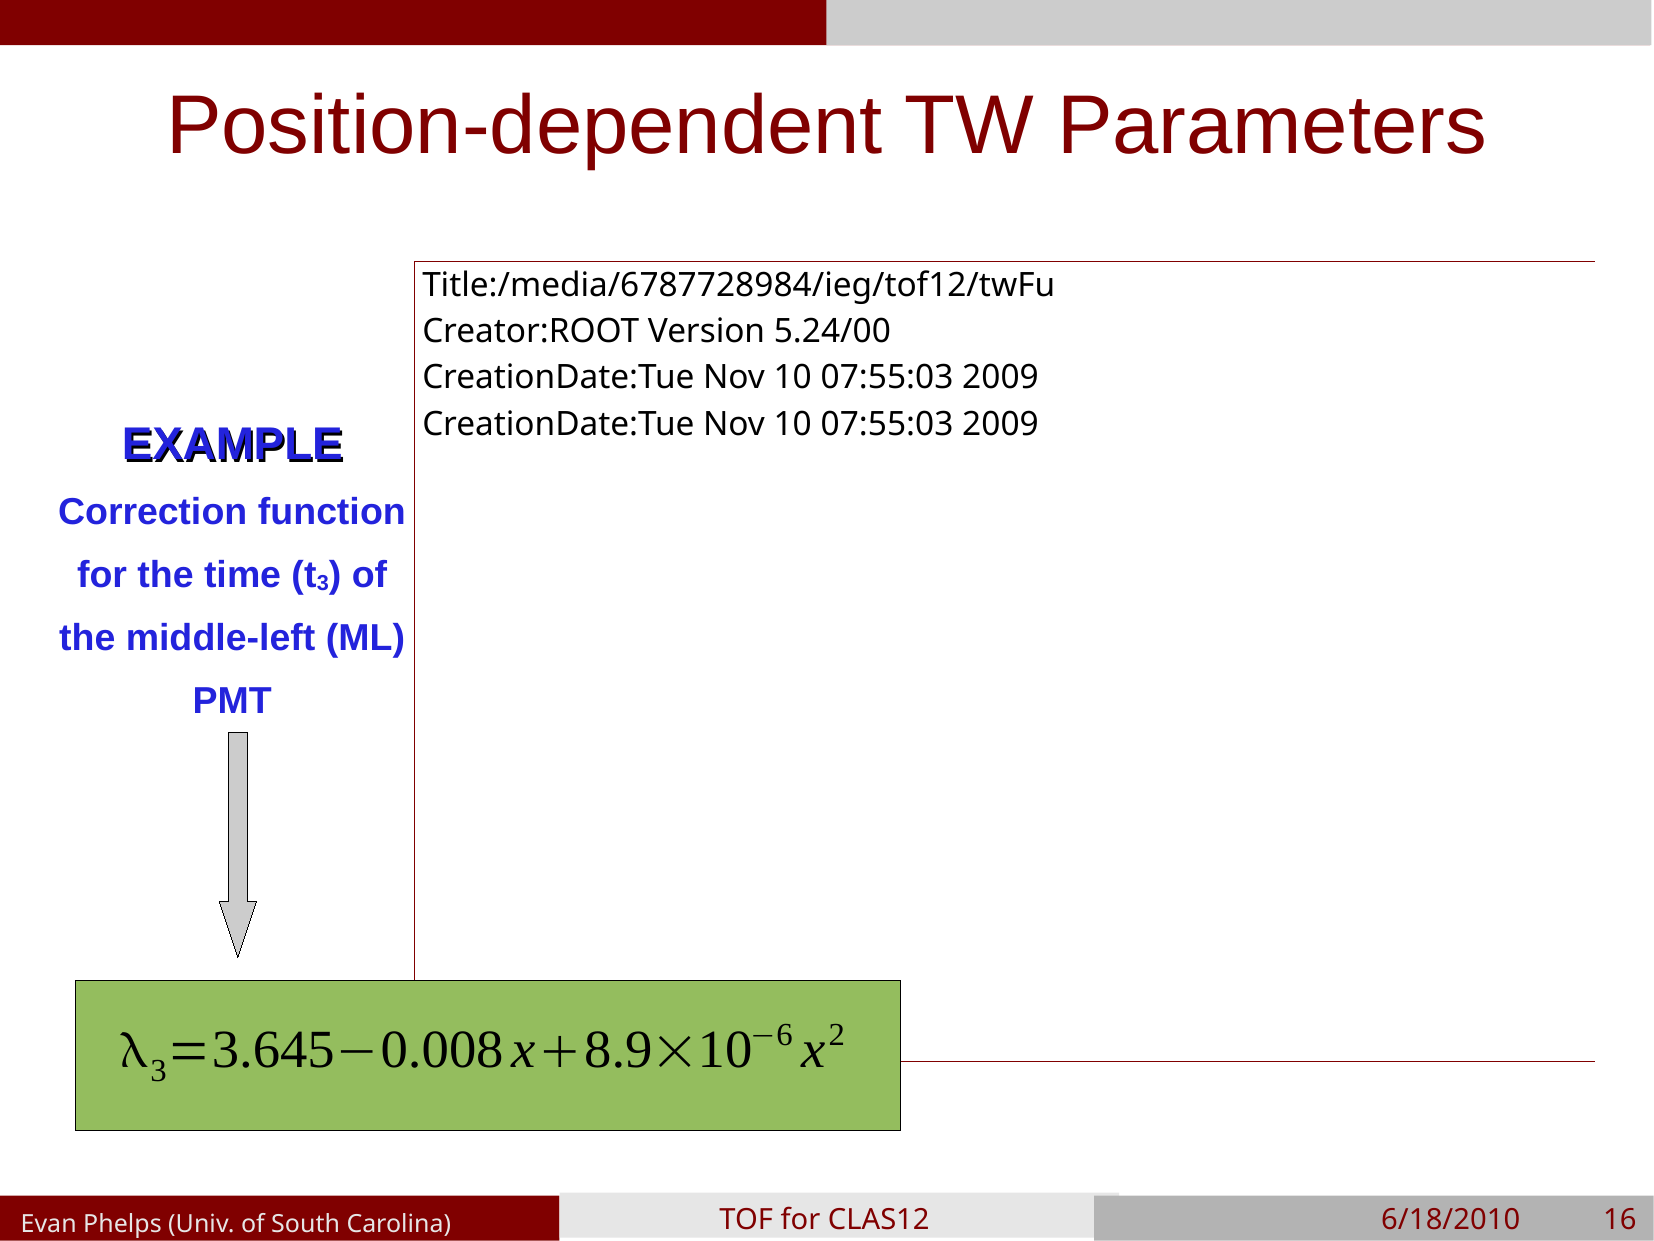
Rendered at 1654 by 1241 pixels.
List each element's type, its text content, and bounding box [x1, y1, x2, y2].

chart [112, 1016, 851, 1088]
text_box [219, 732, 257, 958]
text_box [75, 980, 901, 1131]
picture [411, 259, 1595, 1062]
text_box EXAMPLE Correction function for the time (t3) of the middle-left (ML) PMT [43, 385, 431, 722]
title Position-dependent TW Parameters [82, 62, 1571, 187]
